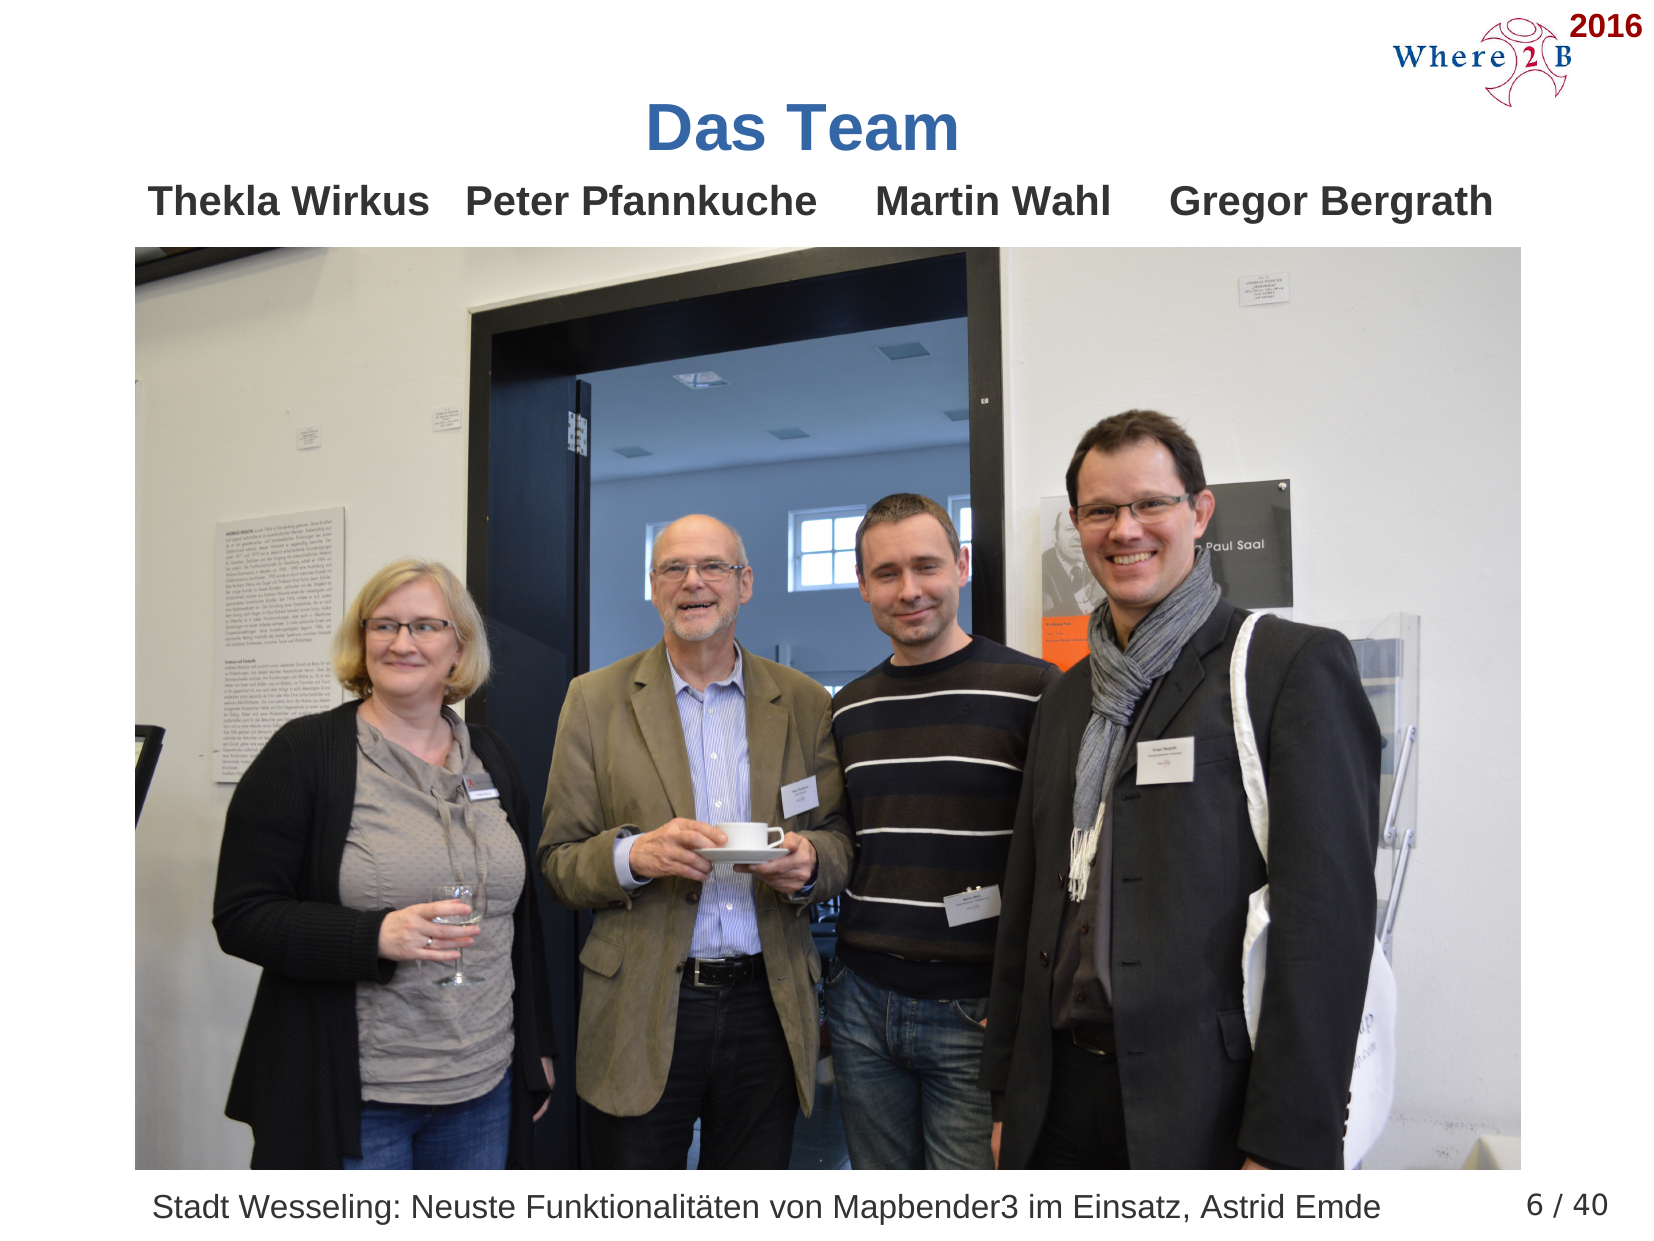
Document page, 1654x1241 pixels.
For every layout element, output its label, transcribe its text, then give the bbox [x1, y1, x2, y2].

title Das Team [59, 53, 1548, 201]
list Thekla Wirkus Peter Pfannkuche Martin Wahl Gregor Bergrath [76, 177, 1565, 1053]
picture [135, 247, 1521, 1170]
picture [1393, 18, 1571, 107]
